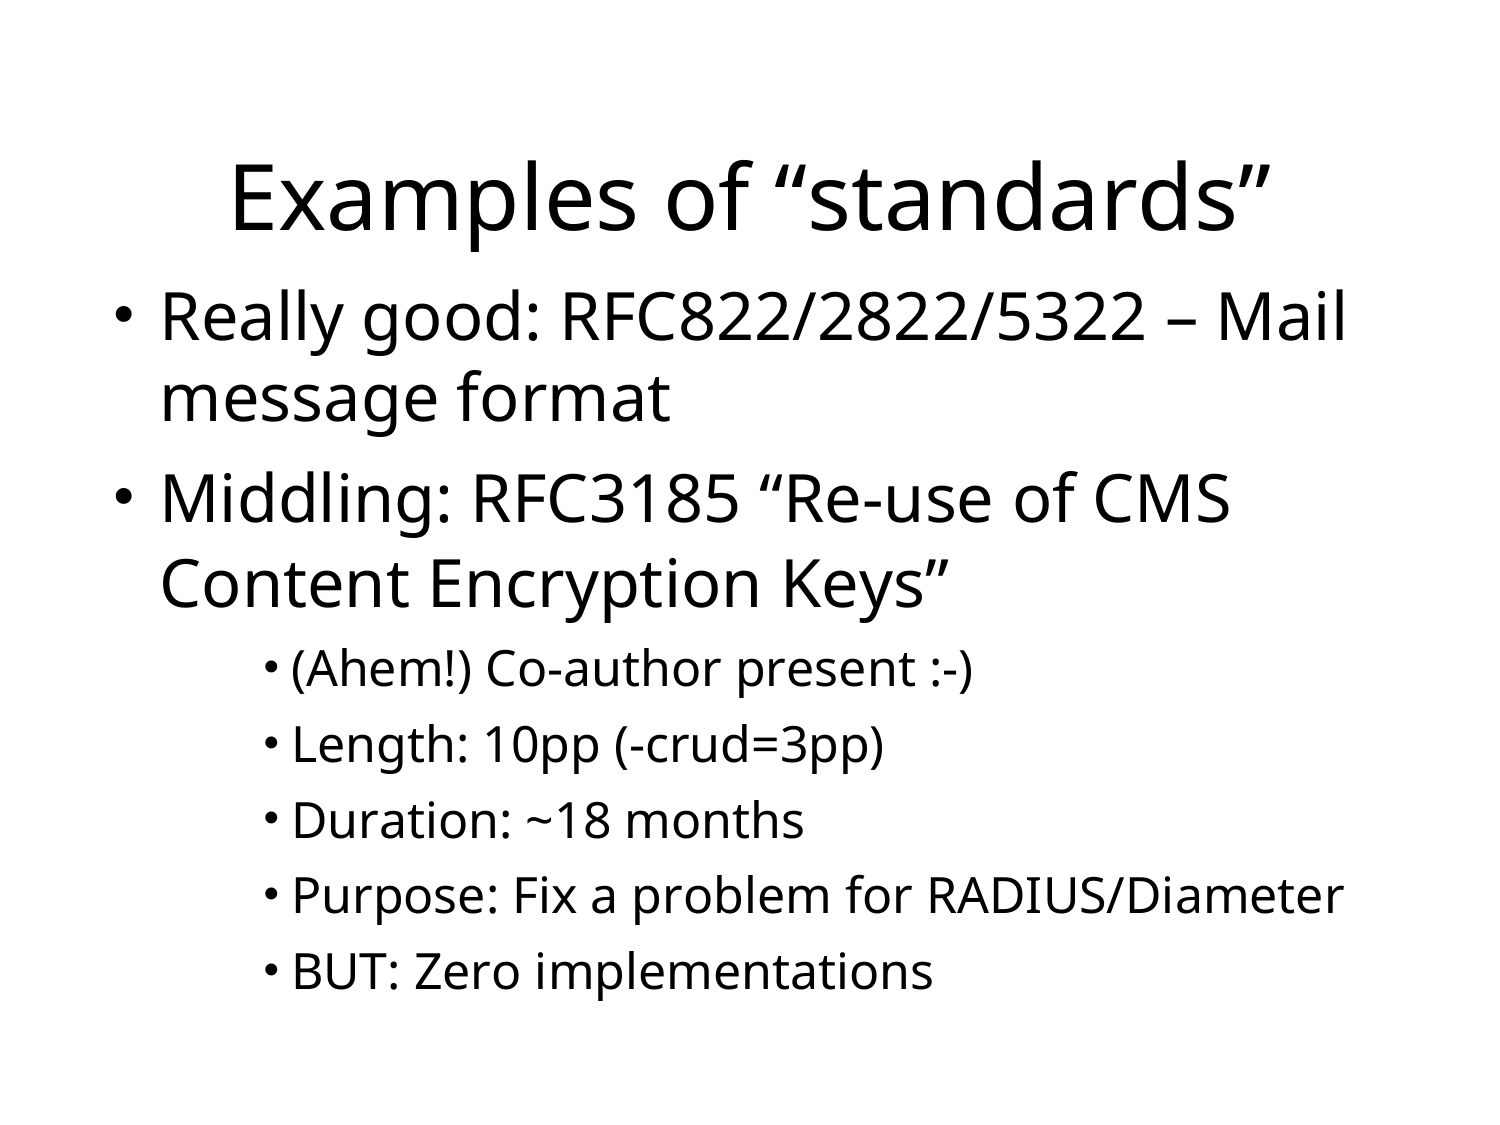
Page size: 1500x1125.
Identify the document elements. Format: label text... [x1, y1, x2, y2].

title Examples of “standards” [112, 99, 1388, 273]
list Really good: RFC822/2822/5322 – Mail message format Middling: RFC3185 “Re-use of CMS Content Encryption Keys” (Ahem!) Co-author present :-) Length: 10pp (-crud=3pp) Duration: ~18 months Purpose: Fix a problem for RADIUS/Diameter BUT: Zero implementations [112, 273, 1388, 1063]
